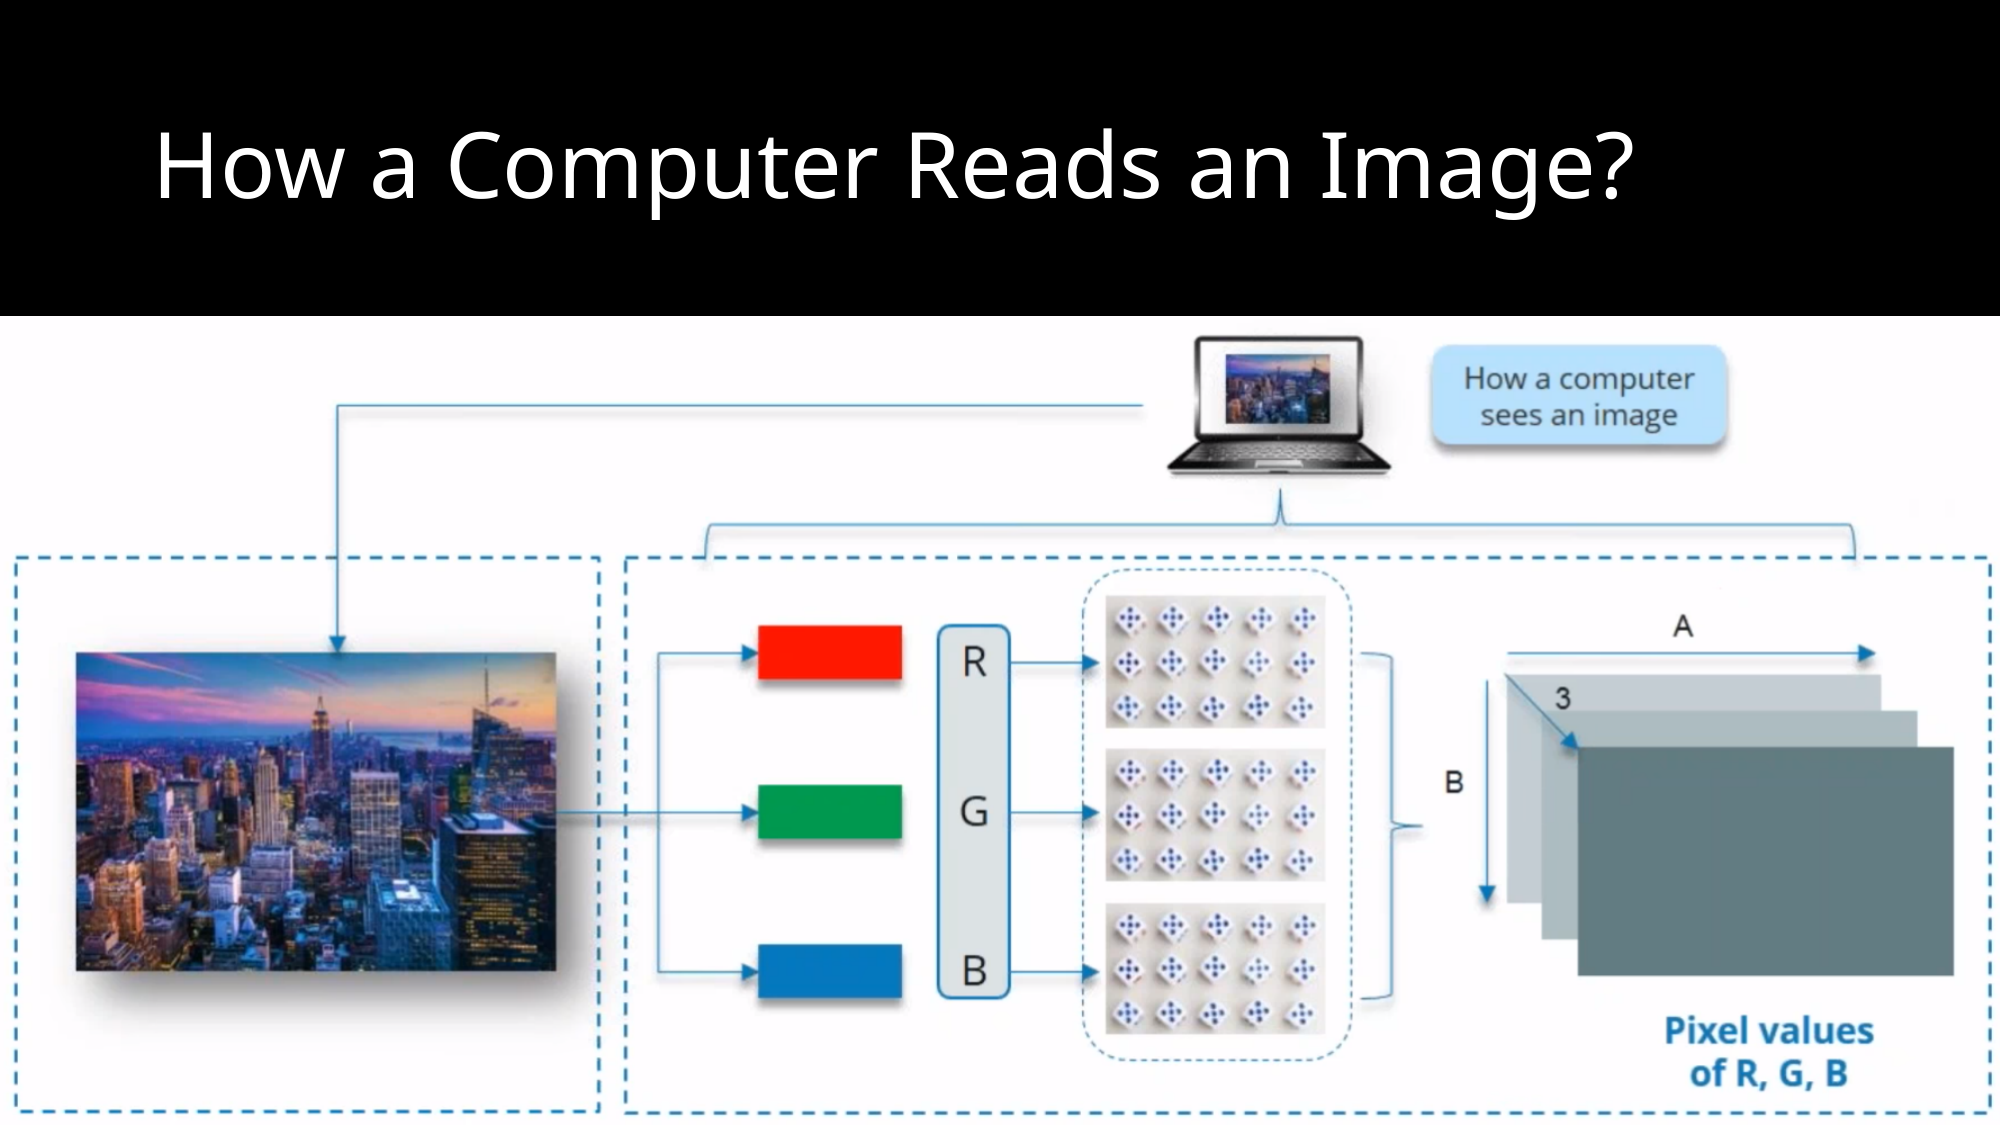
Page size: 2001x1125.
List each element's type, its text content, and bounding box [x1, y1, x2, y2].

picture [0, 316, 2000, 1125]
title How a Computer Reads an Image? [137, 59, 1863, 278]
